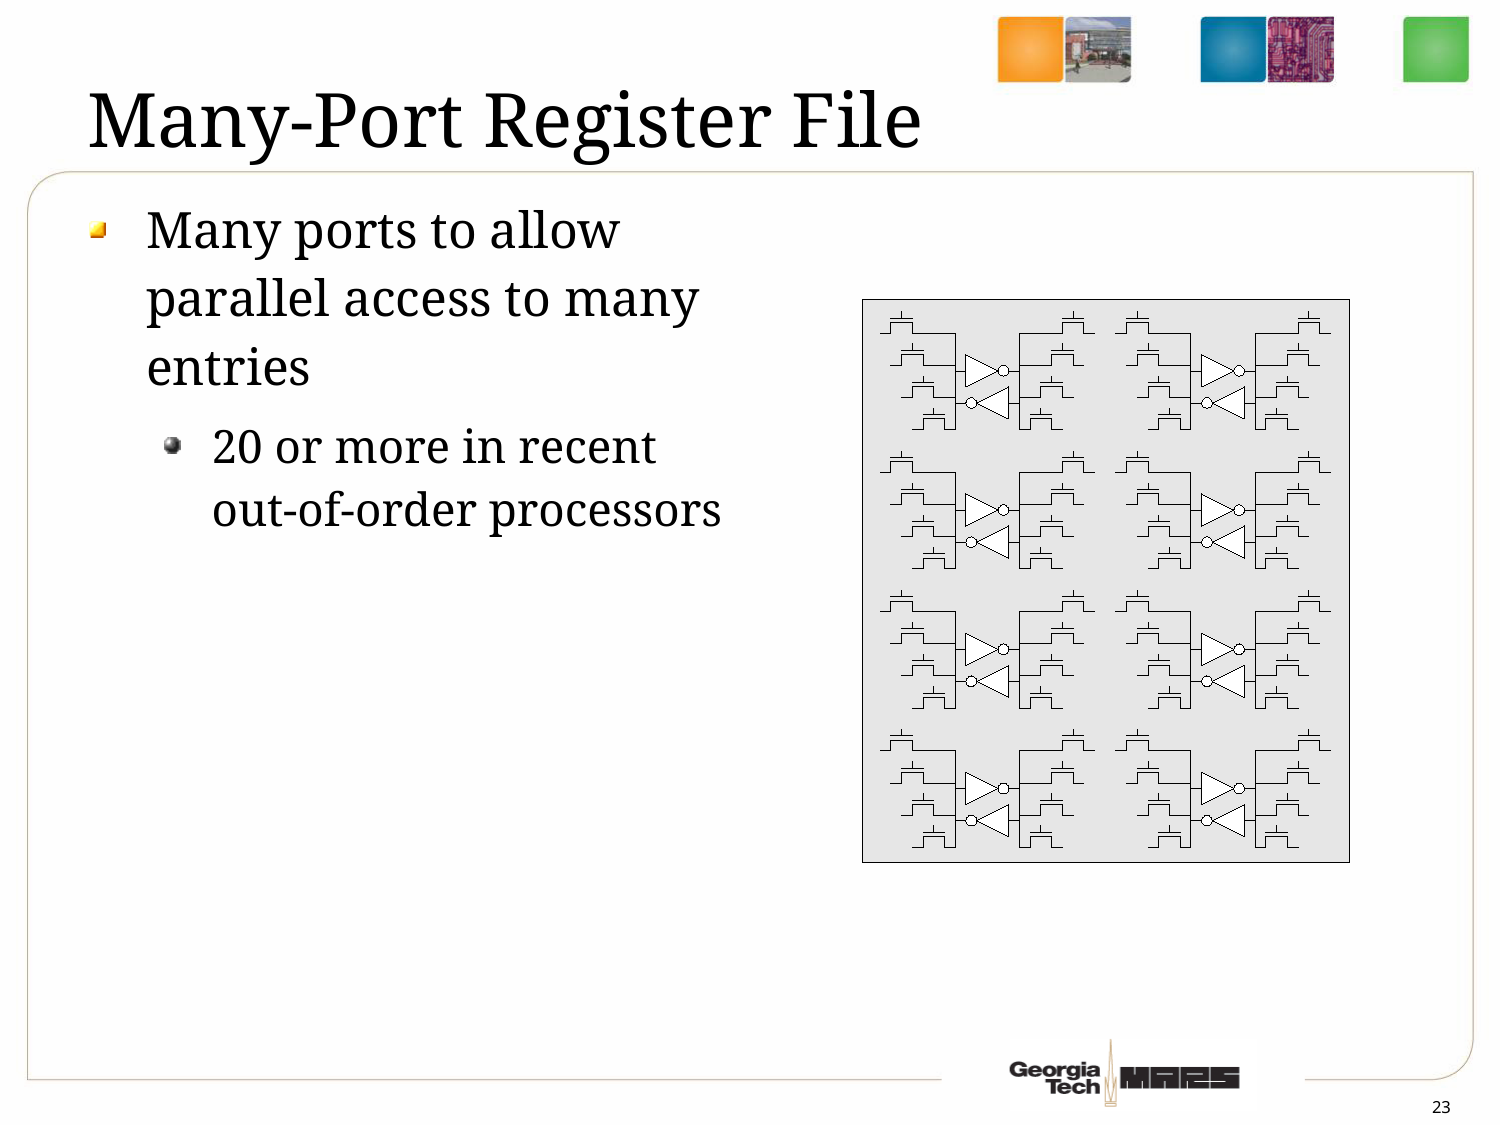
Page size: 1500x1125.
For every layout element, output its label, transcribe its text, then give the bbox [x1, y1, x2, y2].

title Many-Port Register File [72, 0, 1010, 178]
list Many ports to allow parallel access to many entries 20 or more in recent out-of-order processors [75, 187, 744, 931]
text_box [862, 299, 1350, 863]
picture [0, 0, 1500, 1125]
